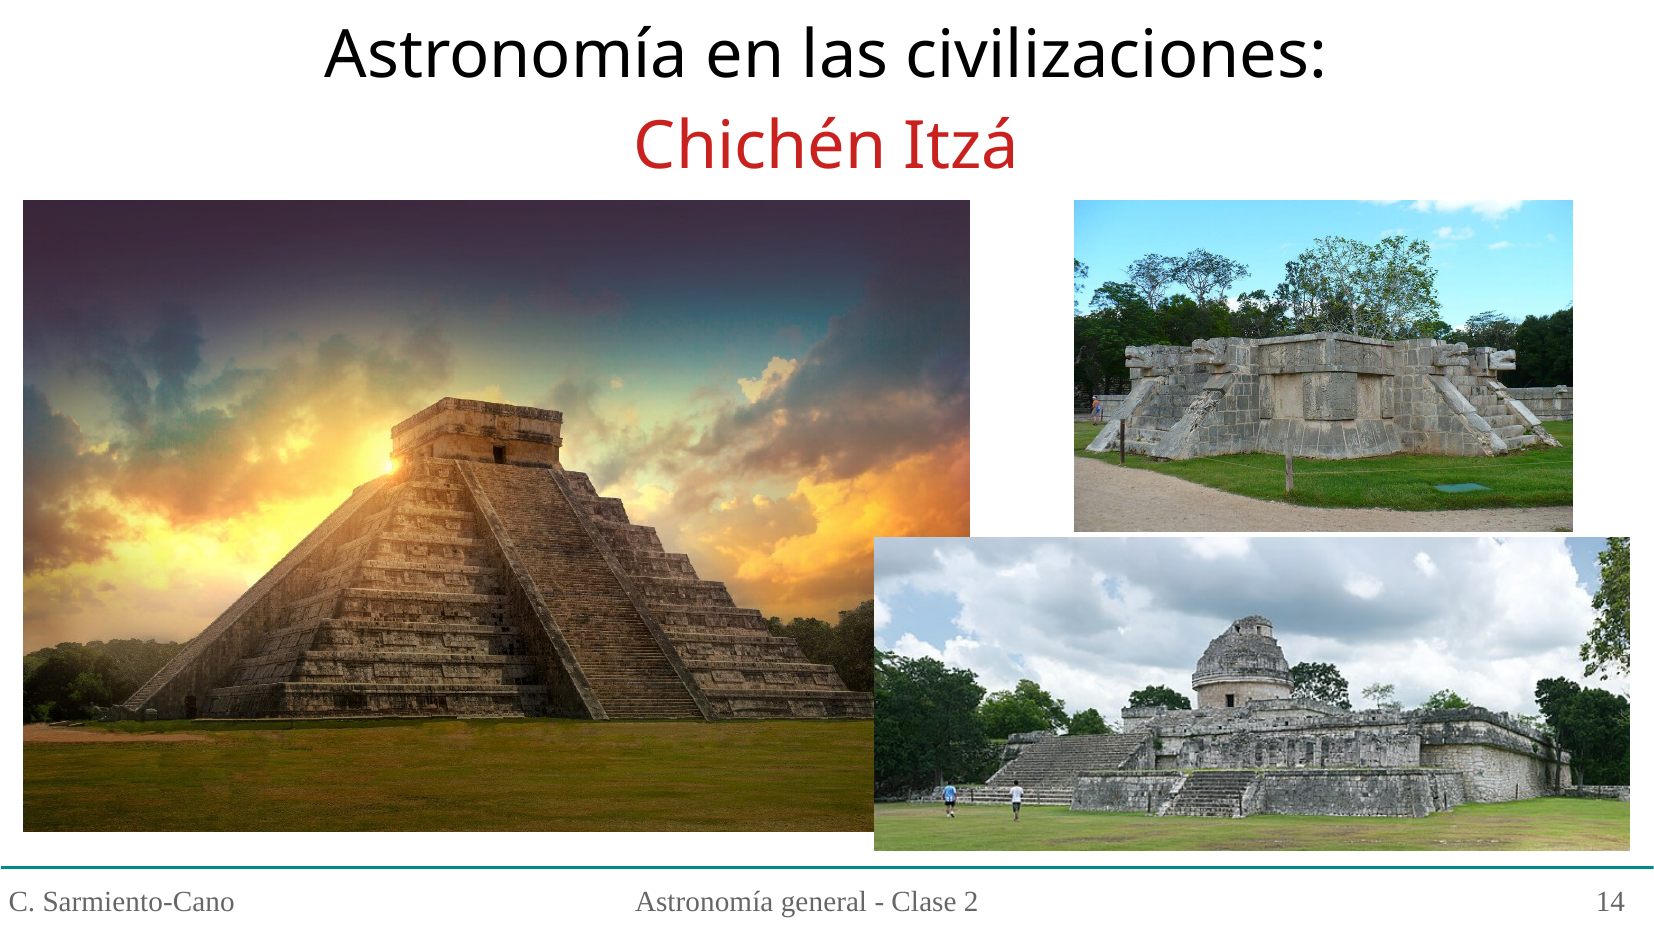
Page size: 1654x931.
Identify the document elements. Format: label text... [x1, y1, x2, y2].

title Astronomía en las civilizaciones: Chichén Itzá [82, 8, 1571, 186]
picture [1074, 200, 1573, 532]
picture [23, 200, 1630, 851]
